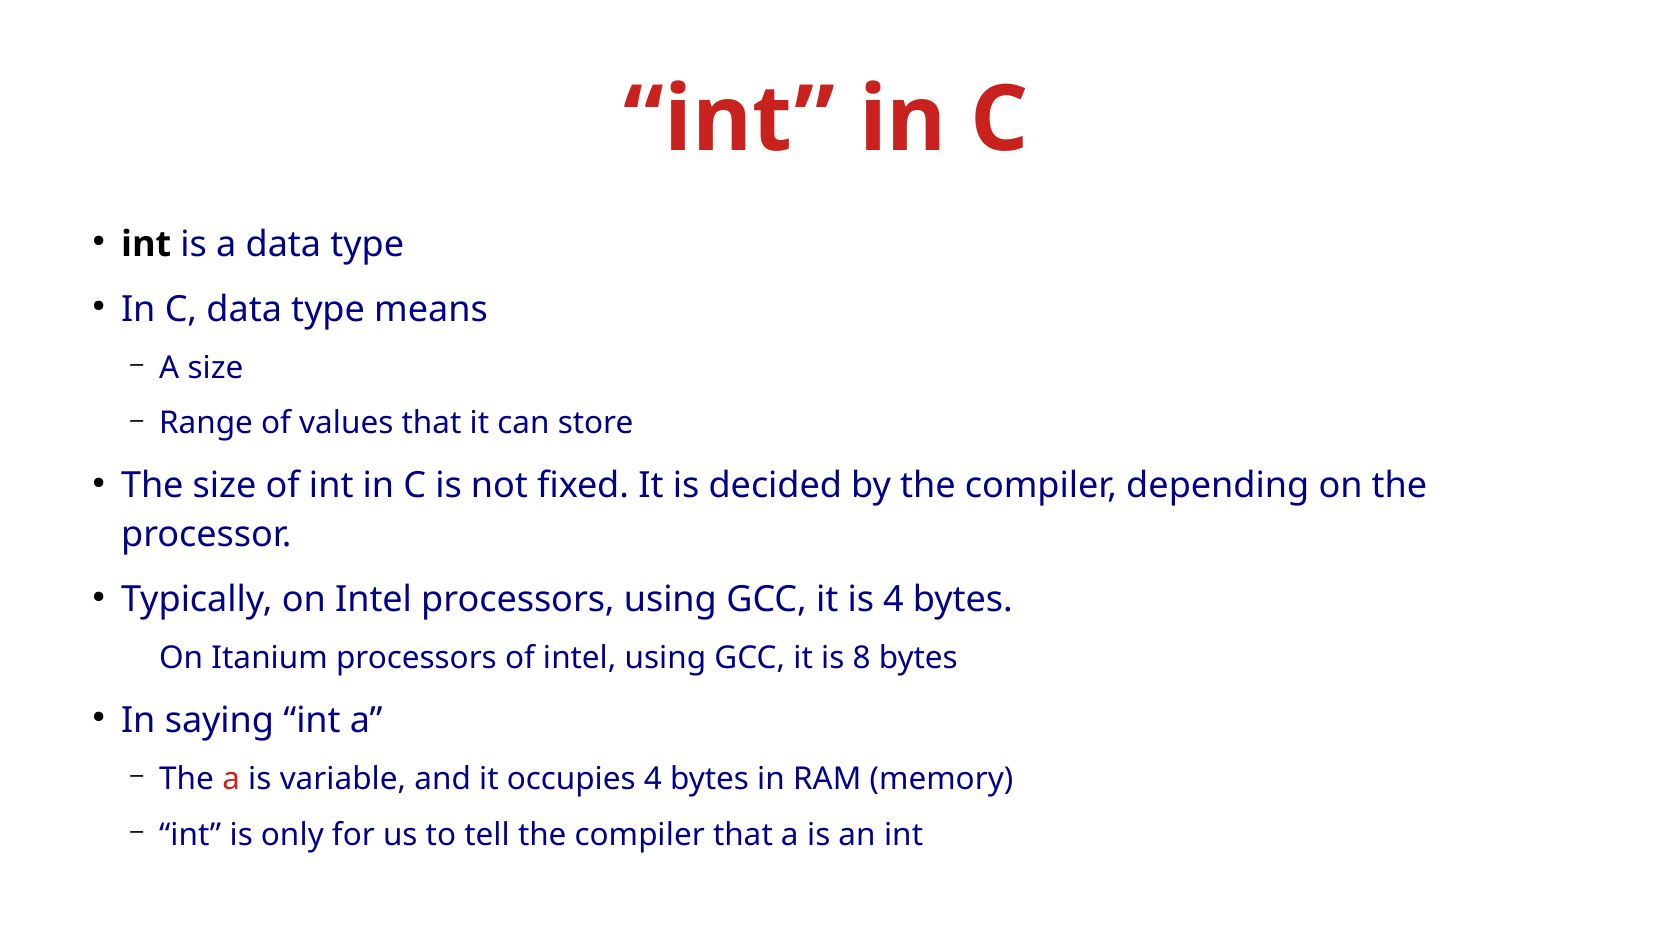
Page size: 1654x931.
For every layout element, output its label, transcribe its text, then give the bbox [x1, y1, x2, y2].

title “int” in C [82, 37, 1571, 193]
list int is a data type In C, data type means A size Range of values that it can store The size of int in C is not fixed. It is decided by the compiler, depending on the processor. Typically, on Intel processors, using GCC, it is 4 bytes. On Itanium processors of intel, using GCC, it is 8 bytes In saying “int a” The a is variable, and it occupies 4 bytes in RAM (memory) “int” is only for us to tell the compiler that a is an int [82, 217, 1607, 863]
